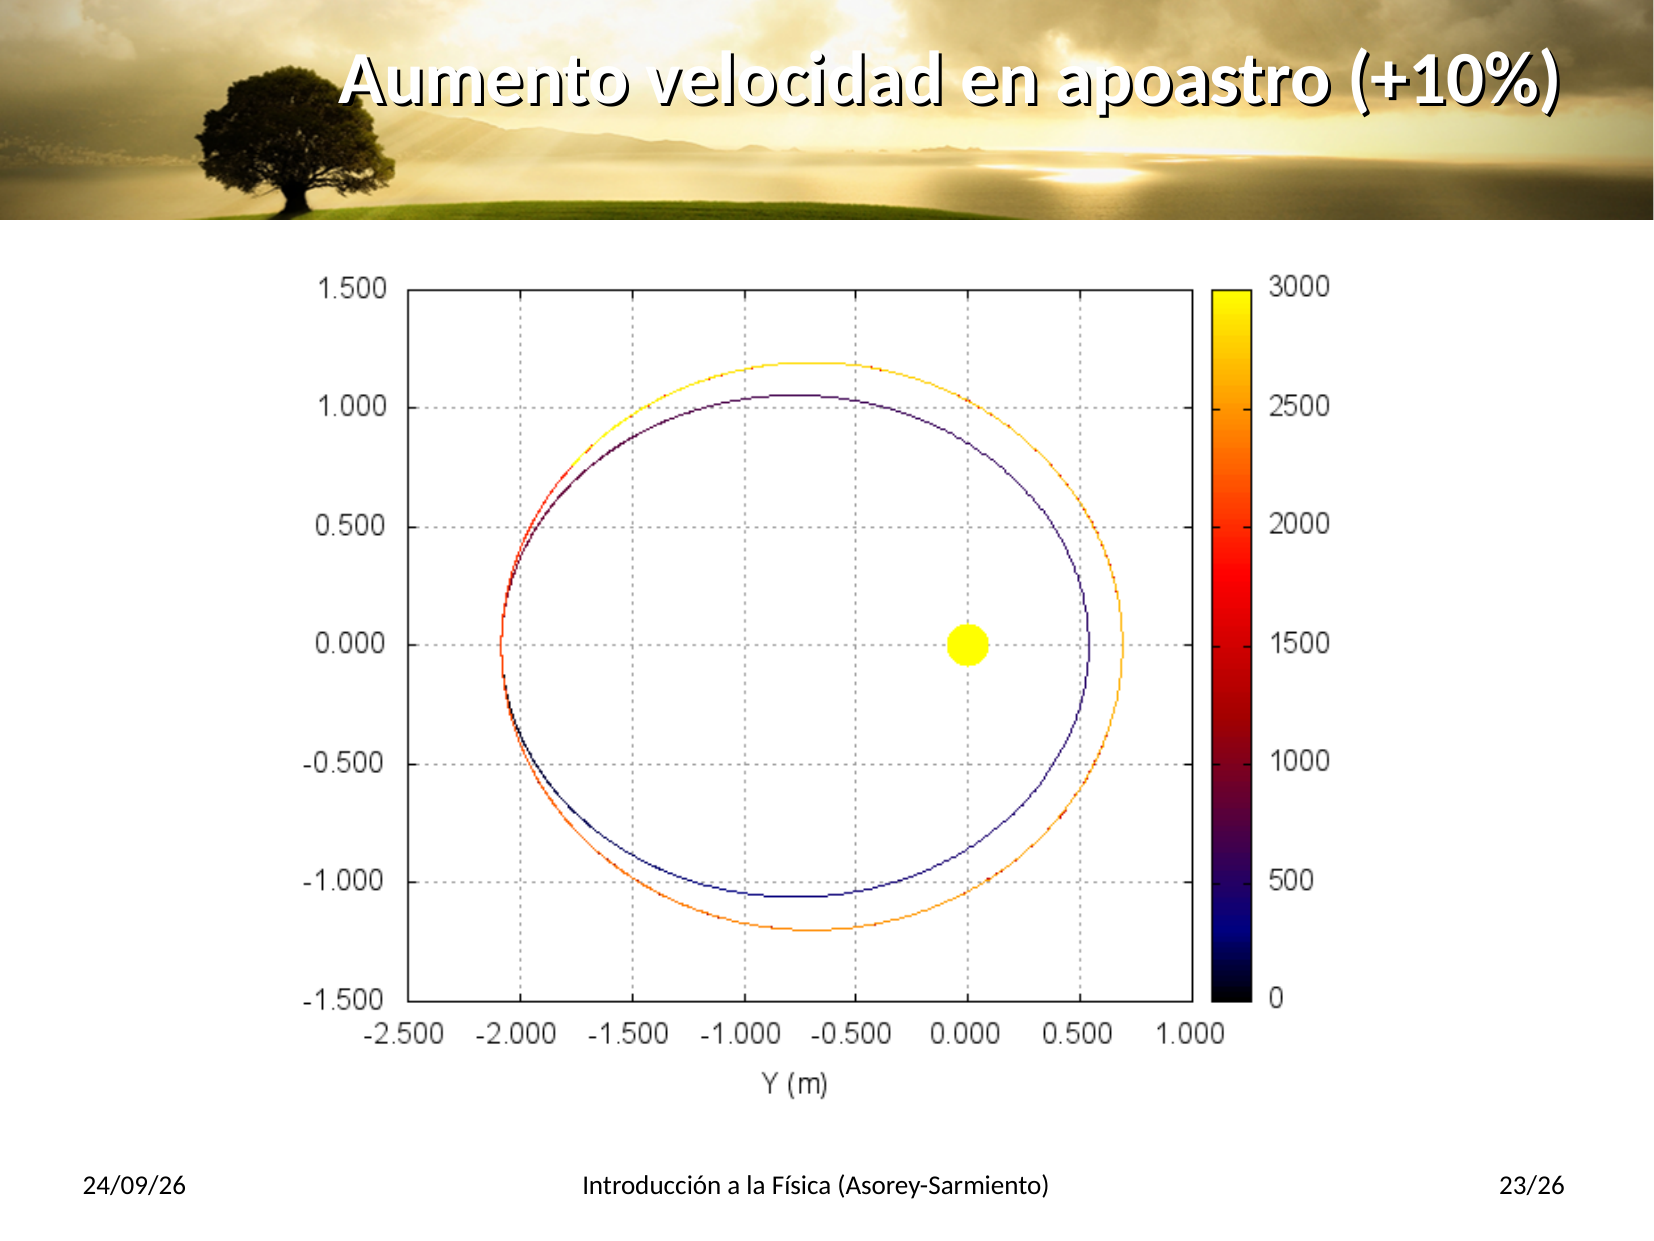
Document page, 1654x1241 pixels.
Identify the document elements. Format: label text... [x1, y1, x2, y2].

picture [0, 0, 1654, 220]
title Aumento velocidad en apoastro (+10%) [75, 19, 1564, 151]
picture [256, 254, 1397, 1111]
